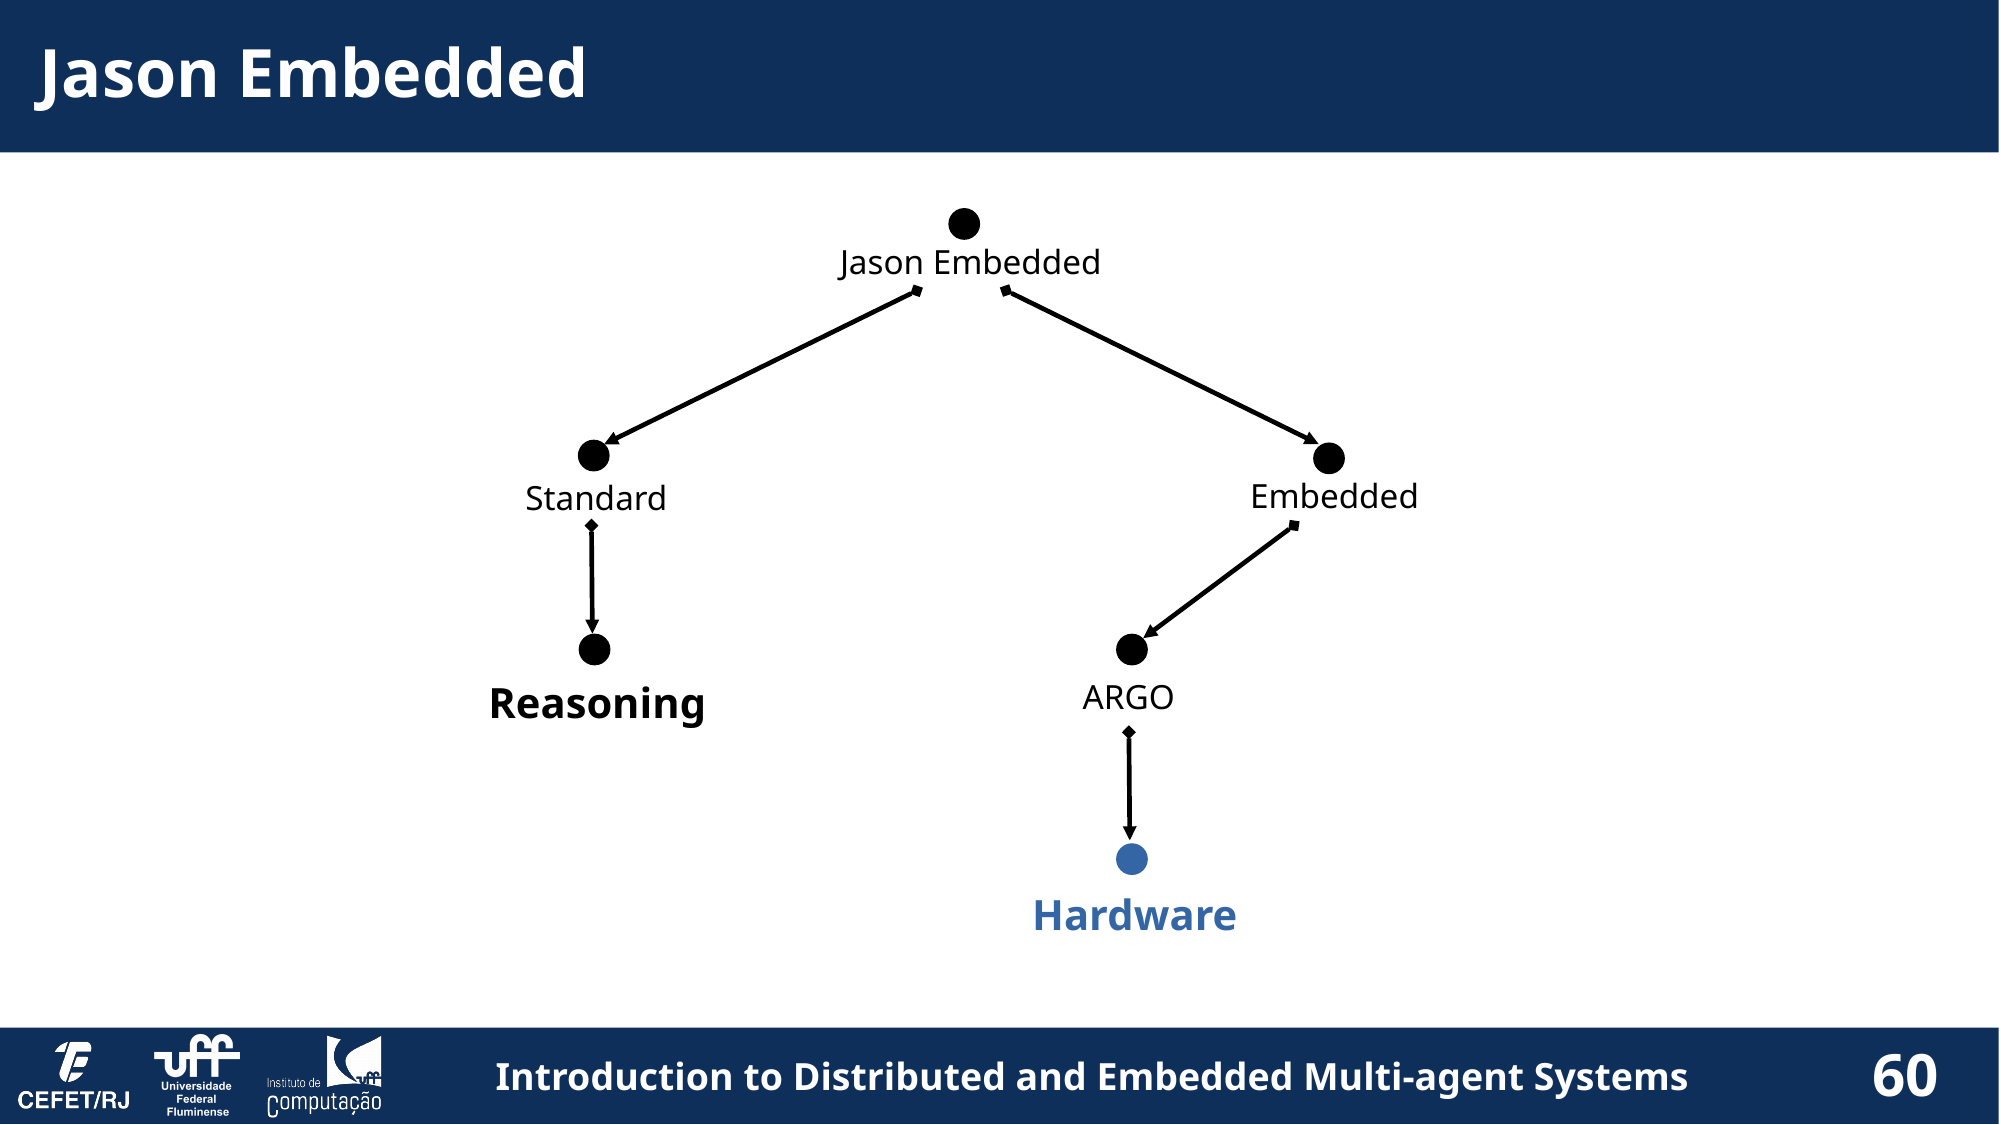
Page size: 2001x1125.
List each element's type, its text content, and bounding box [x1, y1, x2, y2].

text_box Embedded [1228, 467, 1441, 523]
text_box Jason Embedded [825, 233, 1117, 289]
text_box Jason Embedded [25, 23, 1999, 119]
picture [18, 1021, 129, 1125]
picture [265, 1033, 383, 1118]
text_box [578, 633, 611, 666]
picture [153, 1033, 241, 1121]
text_box [1116, 633, 1148, 666]
text_box [948, 208, 981, 233]
text_box Hardware [1017, 881, 1253, 947]
text_box [577, 439, 610, 469]
text_box [1116, 843, 1148, 876]
text_box Reasoning [473, 669, 722, 734]
text_box ARGO [1067, 669, 1190, 724]
text_box Standard [510, 469, 683, 525]
text_box [1313, 442, 1345, 475]
